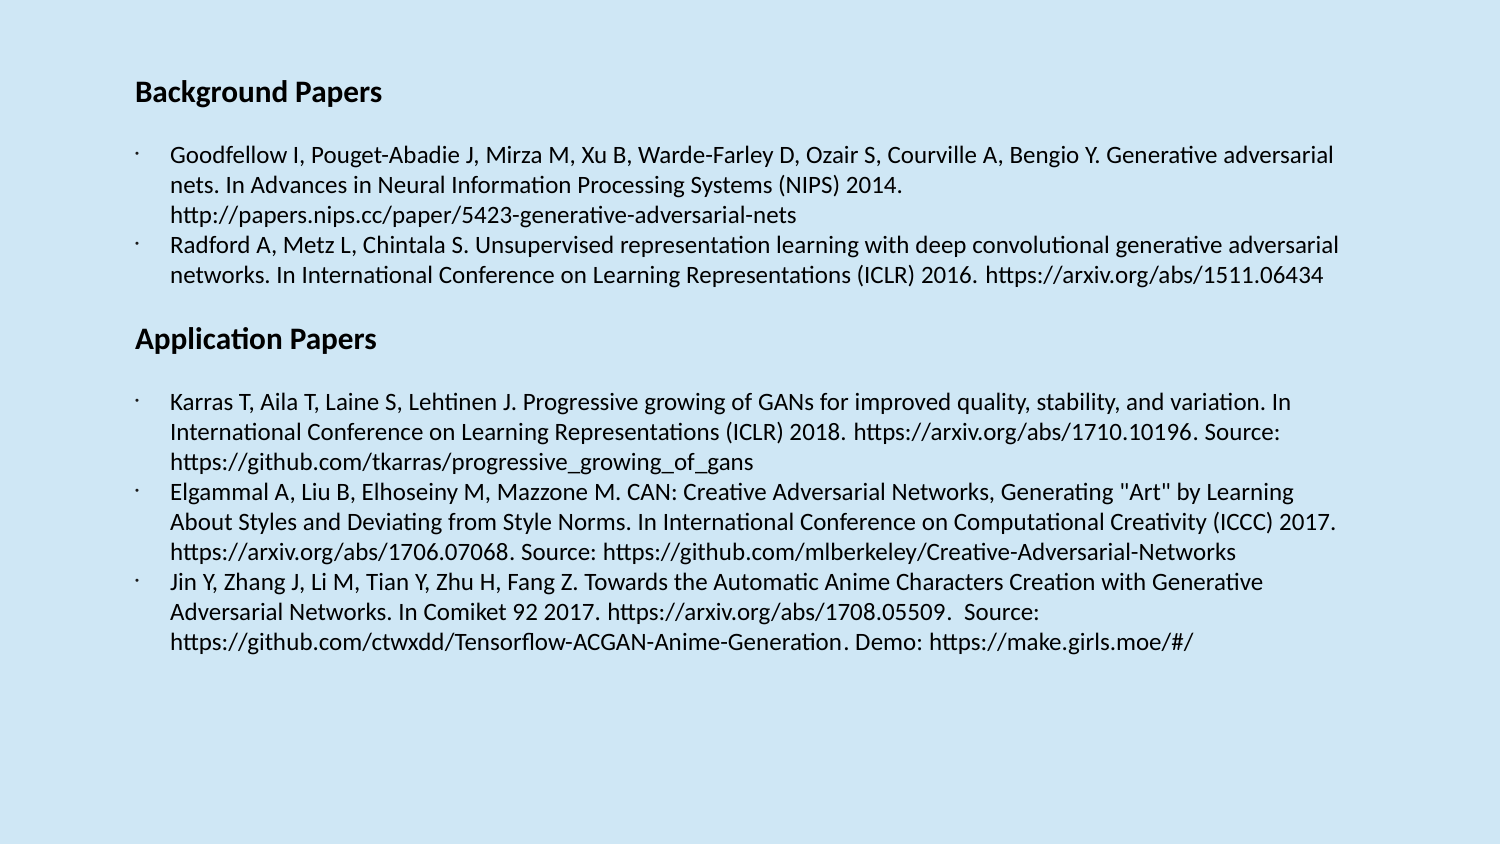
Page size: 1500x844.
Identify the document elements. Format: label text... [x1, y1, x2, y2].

text_box Background Papers Goodfellow I, Pouget-Abadie J, Mirza M, Xu B, Warde-Farley D, Ozair S, Courville A, Bengio Y. Generative adversarial nets. In Advances in Neural Information Processing Systems (NIPS) 2014. http://papers.nips.cc/paper/5423-generative-adversarial-nets Radford A, Metz L, Chintala S. Unsupervised representation learning with deep convolutional generative adversarial networks. In International Conference on Learning Representations (ICLR) 2016. https://arxiv.org/abs/1511.06434 Application Papers Karras T, Aila T, Laine S, Lehtinen J. Progressive growing of GANs for improved quality, stability, and variation. In International Conference on Learning Representations (ICLR) 2018. https://arxiv.org/abs/1710.10196. Source: https://github.com/tkarras/progressive_growing_of_gans Elgammal A, Liu B, Elhoseiny M, Mazzone M. CAN: Creative Adversarial Networks, Generating "Art" by Learning About Styles and Deviating from Style Norms. In International Conference on Computational Creativity (ICCC) 2017. https://arxiv.org/abs/1706.07068. Source: https://github.com/mlberkeley/Creative-Adversarial-Networks Jin Y, Zhang J, Li M, Tian Y, Zhu H, Fang Z. Towards the Automatic Anime Characters Creation with Generative Adversarial Networks. In Comiket 92 2017. https://arxiv.org/abs/1708.05509. Source: https://github.com/ctwxdd/Tensorflow-ACGAN-Anime-Generation. Demo: https://make.girls.moe/#/ [120, 64, 1364, 723]
